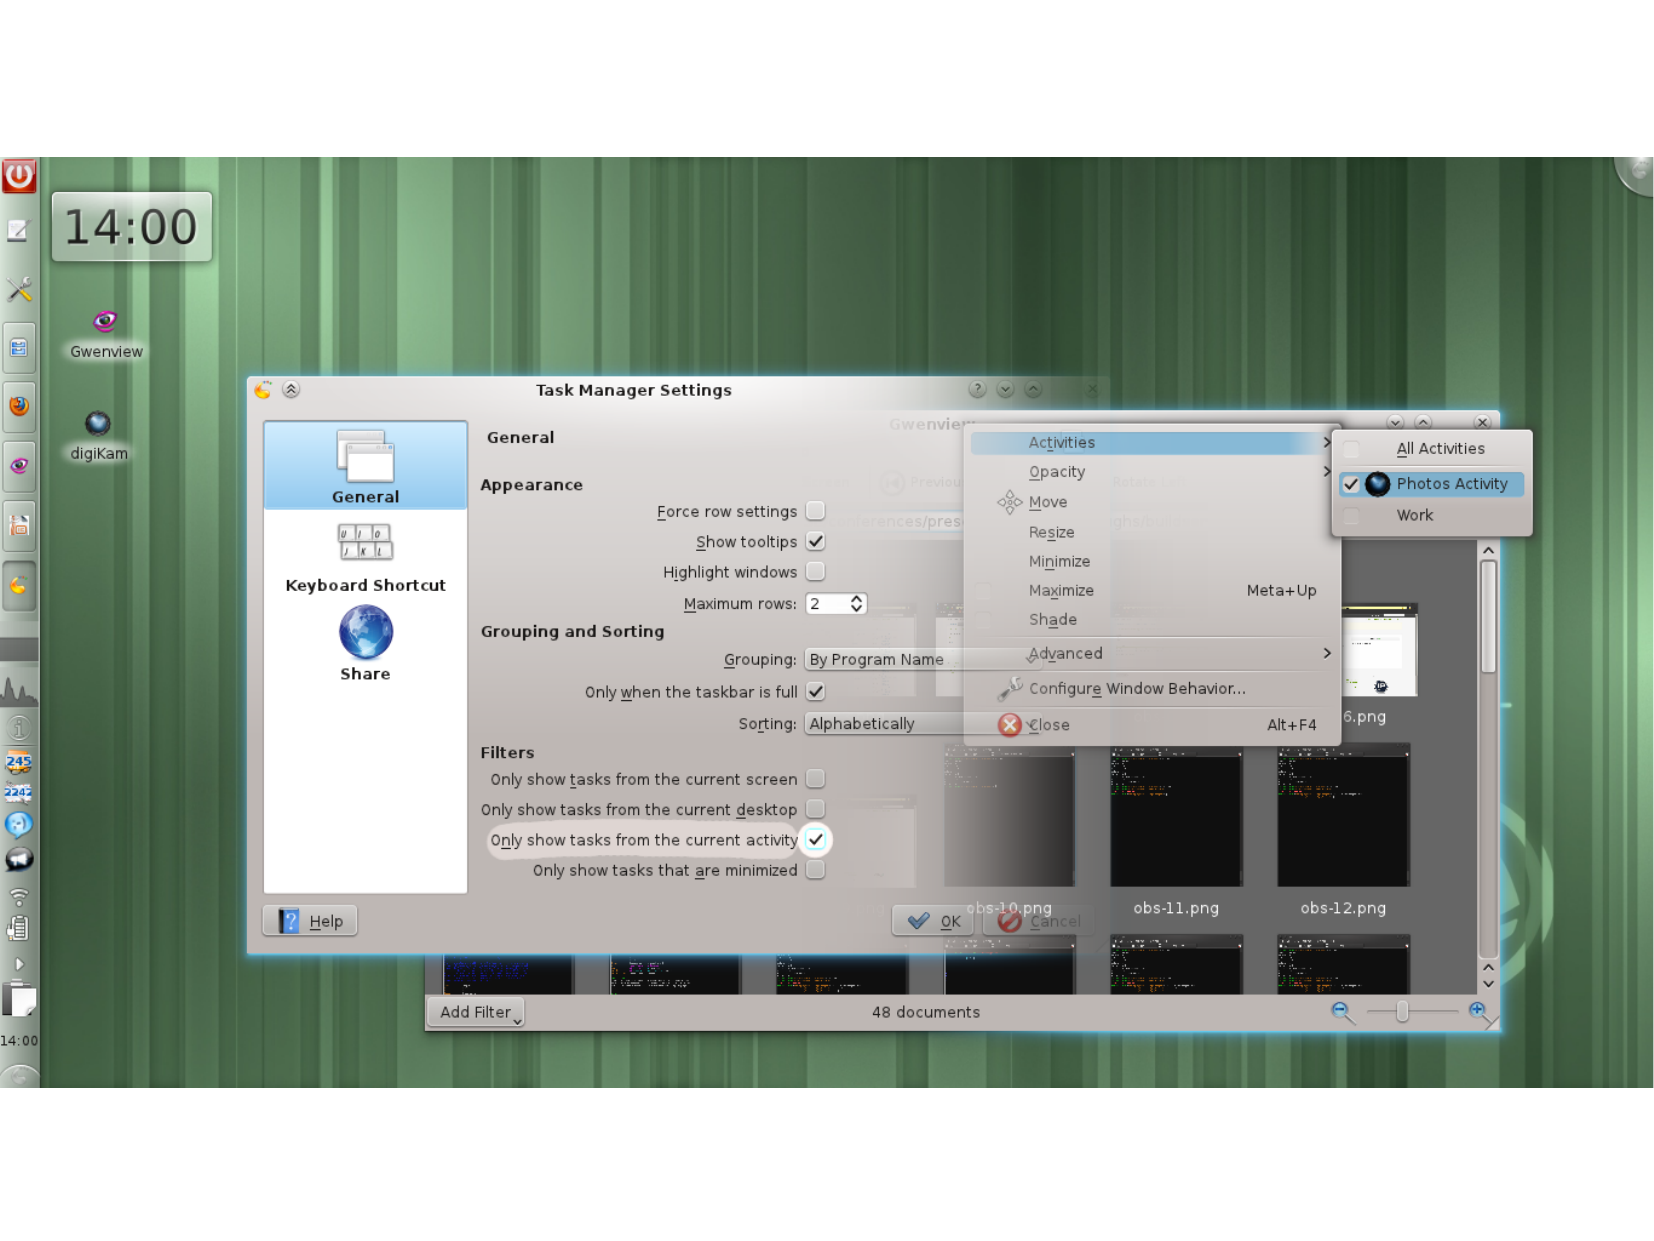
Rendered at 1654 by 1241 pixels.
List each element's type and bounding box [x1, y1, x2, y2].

picture [0, 157, 1654, 1088]
